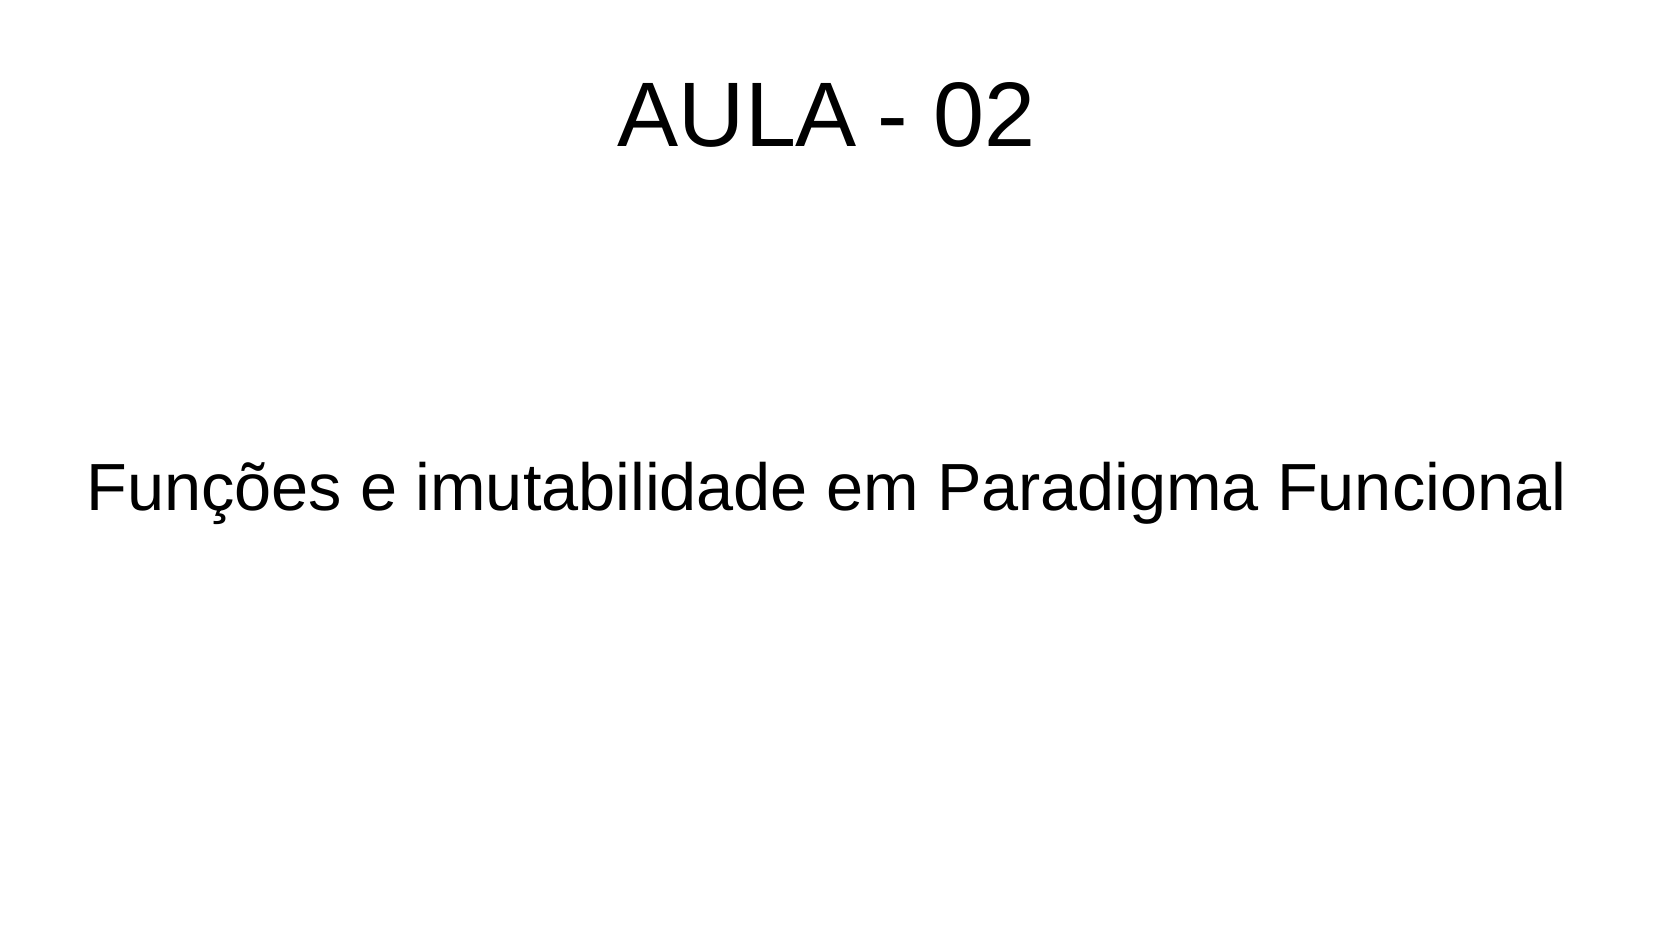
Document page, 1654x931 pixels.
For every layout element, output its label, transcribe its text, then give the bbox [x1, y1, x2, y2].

title AULA - 02 [82, 37, 1571, 193]
subtitle Funções e imutabilidade em Paradigma Funcional [82, 217, 1571, 758]
